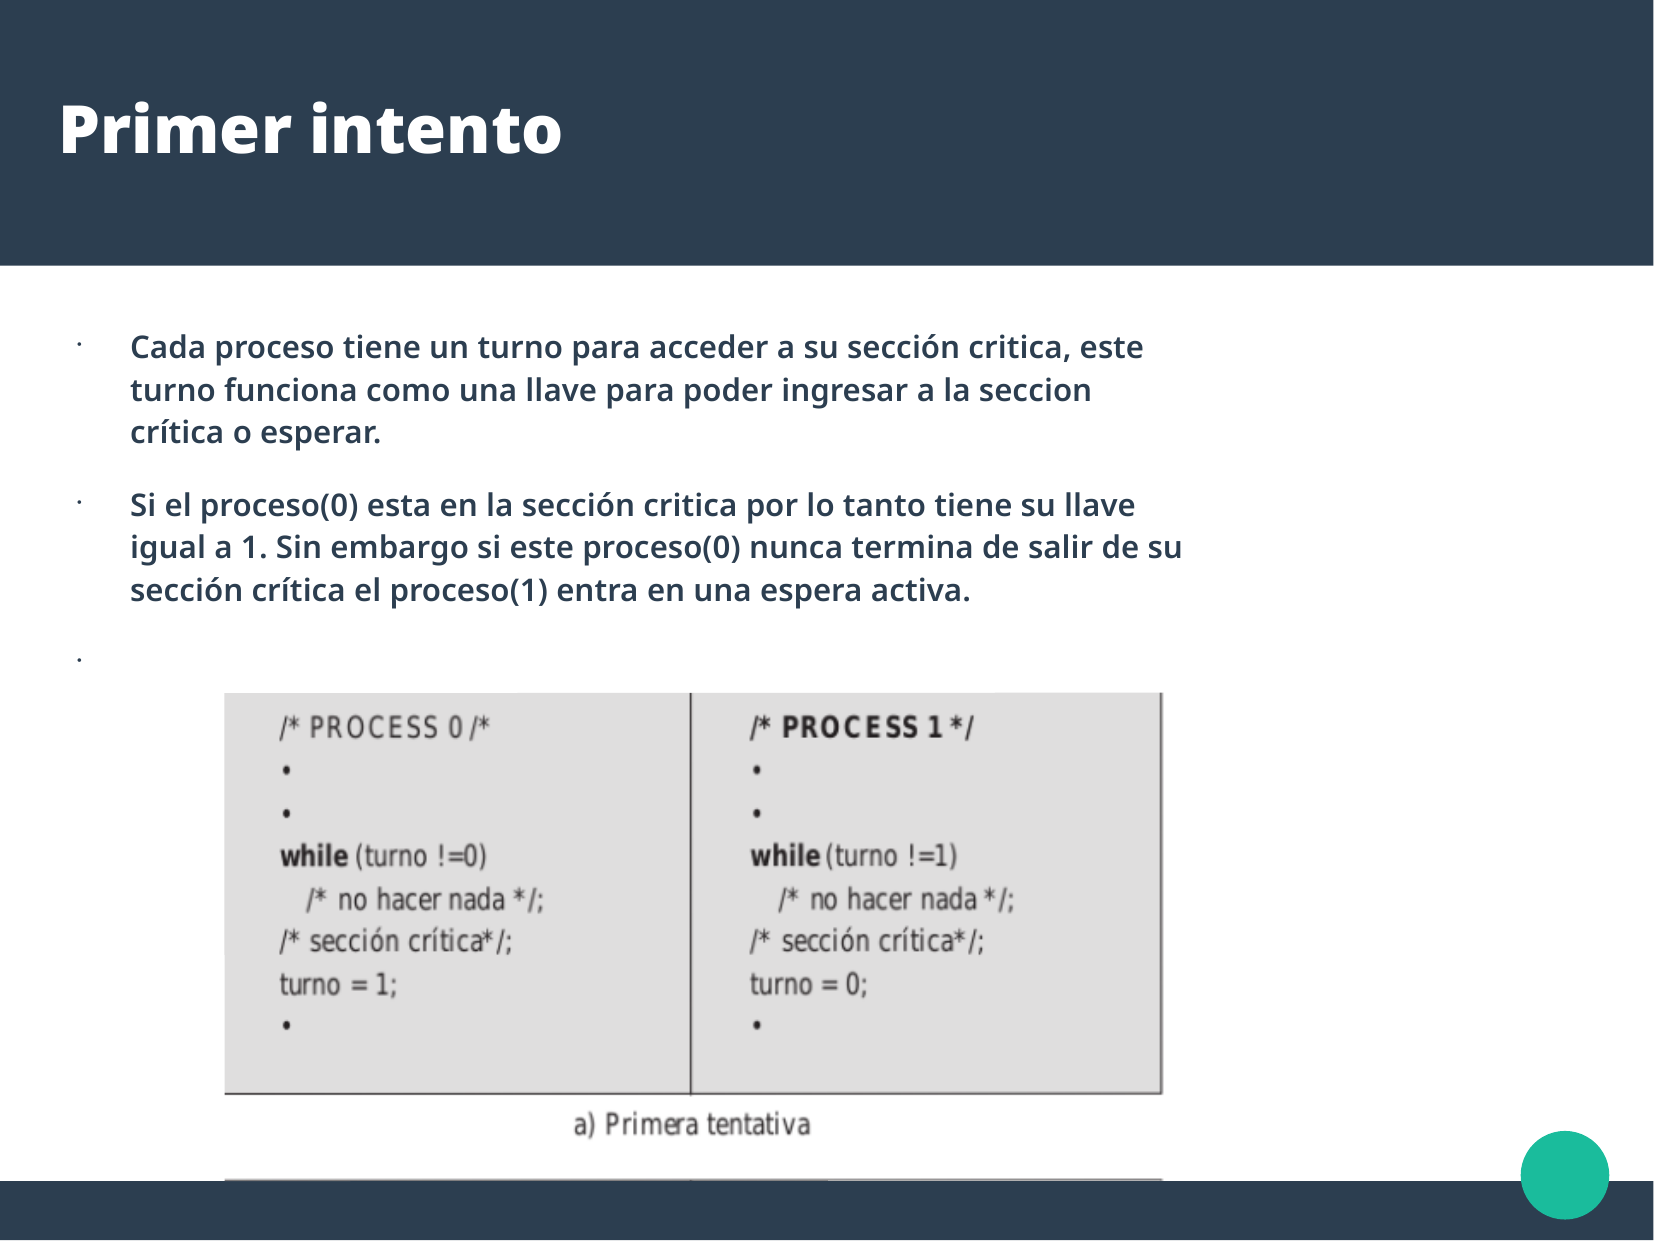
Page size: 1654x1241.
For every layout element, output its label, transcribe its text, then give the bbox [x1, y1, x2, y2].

list Cada proceso tiene un turno para acceder a su sección critica, este turno funciona como una llave para poder ingresar a la seccion crítica o esperar. Si el proceso(0) esta en la sección critica por lo tanto tiene su llave igual a 1. Sin embargo si este proceso(0) nunca termina de salir de su sección crítica el proceso(1) entra en una espera activa. [59, 324, 1193, 839]
title Primer intento [59, 49, 1595, 207]
picture [224, 692, 1168, 1182]
